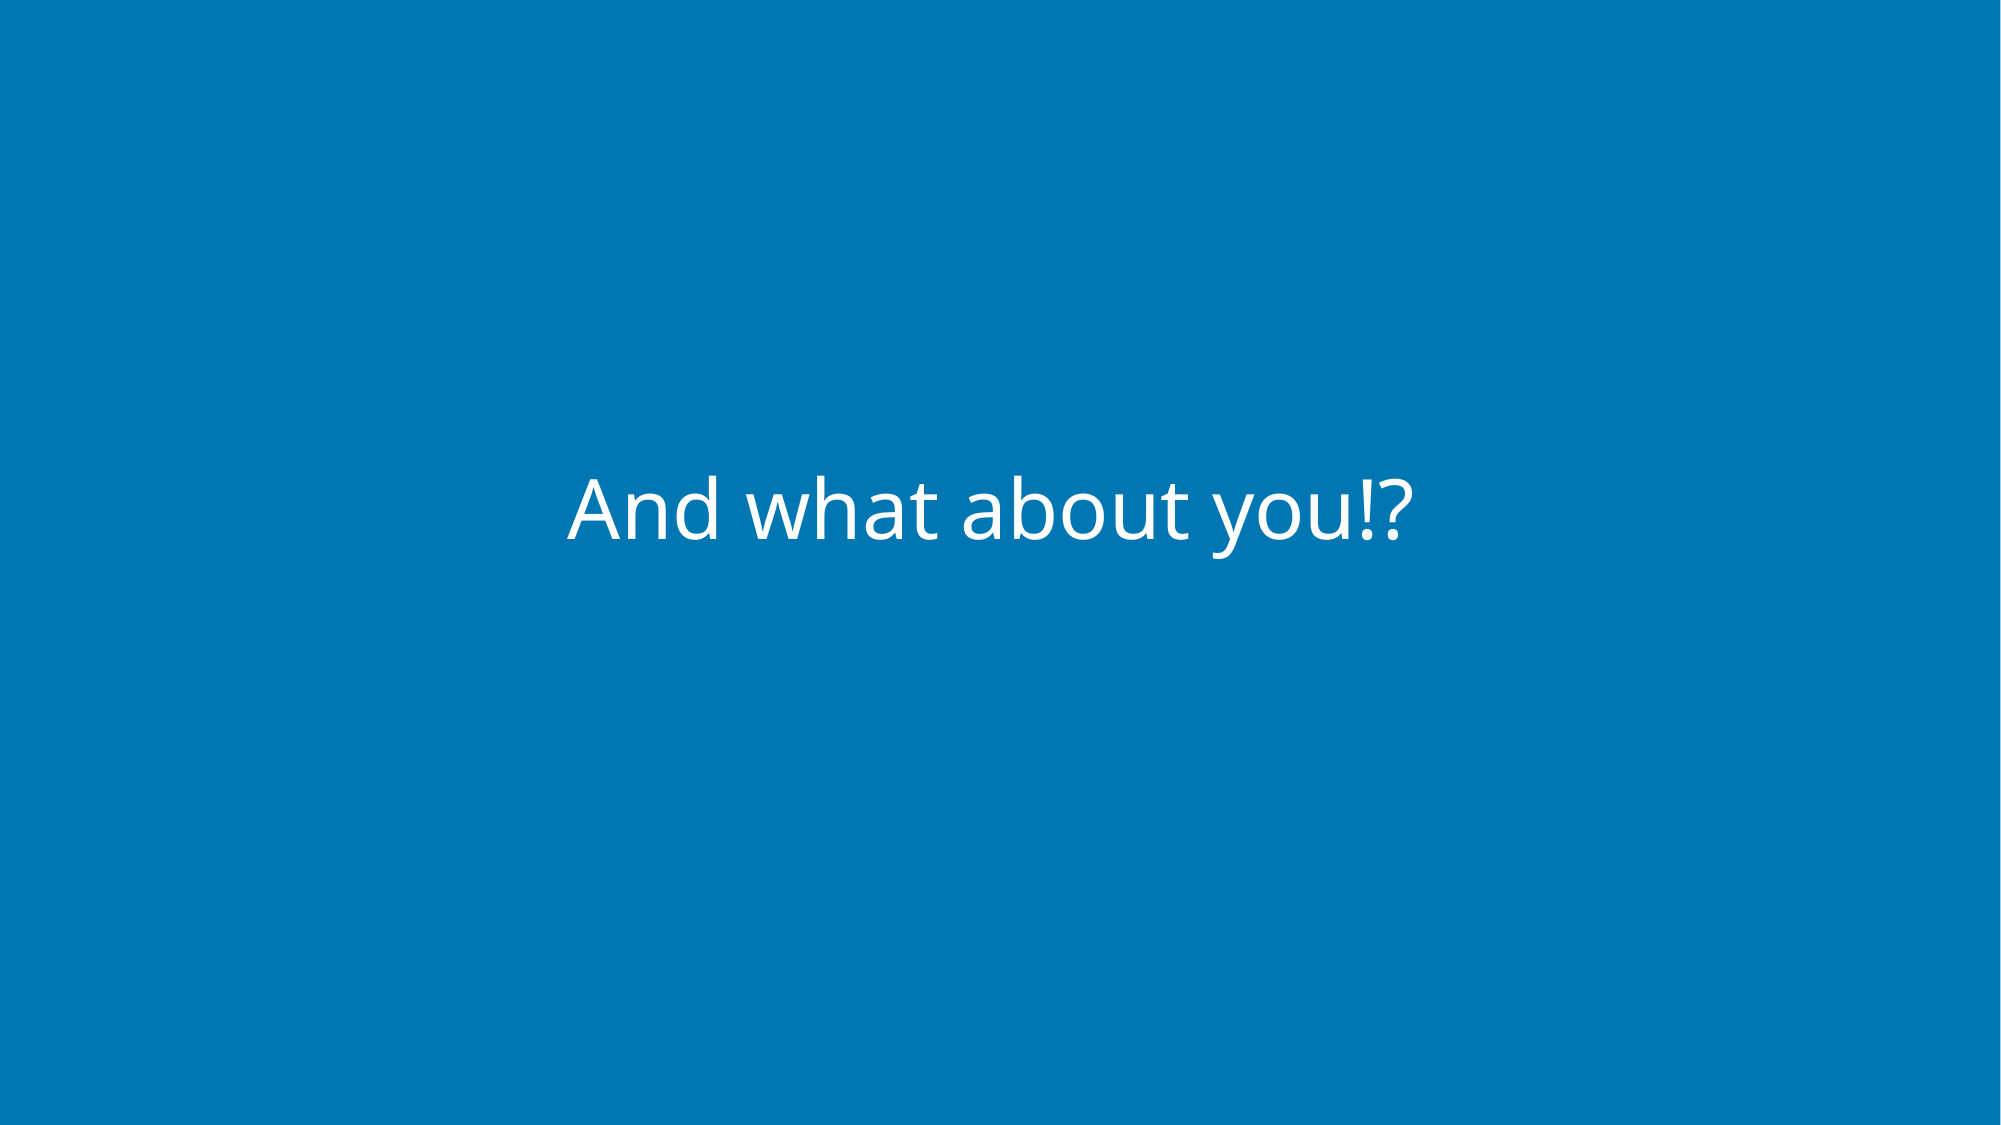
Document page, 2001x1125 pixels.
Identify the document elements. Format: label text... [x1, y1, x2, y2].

list And what about you!? [20, 72, 1963, 1053]
